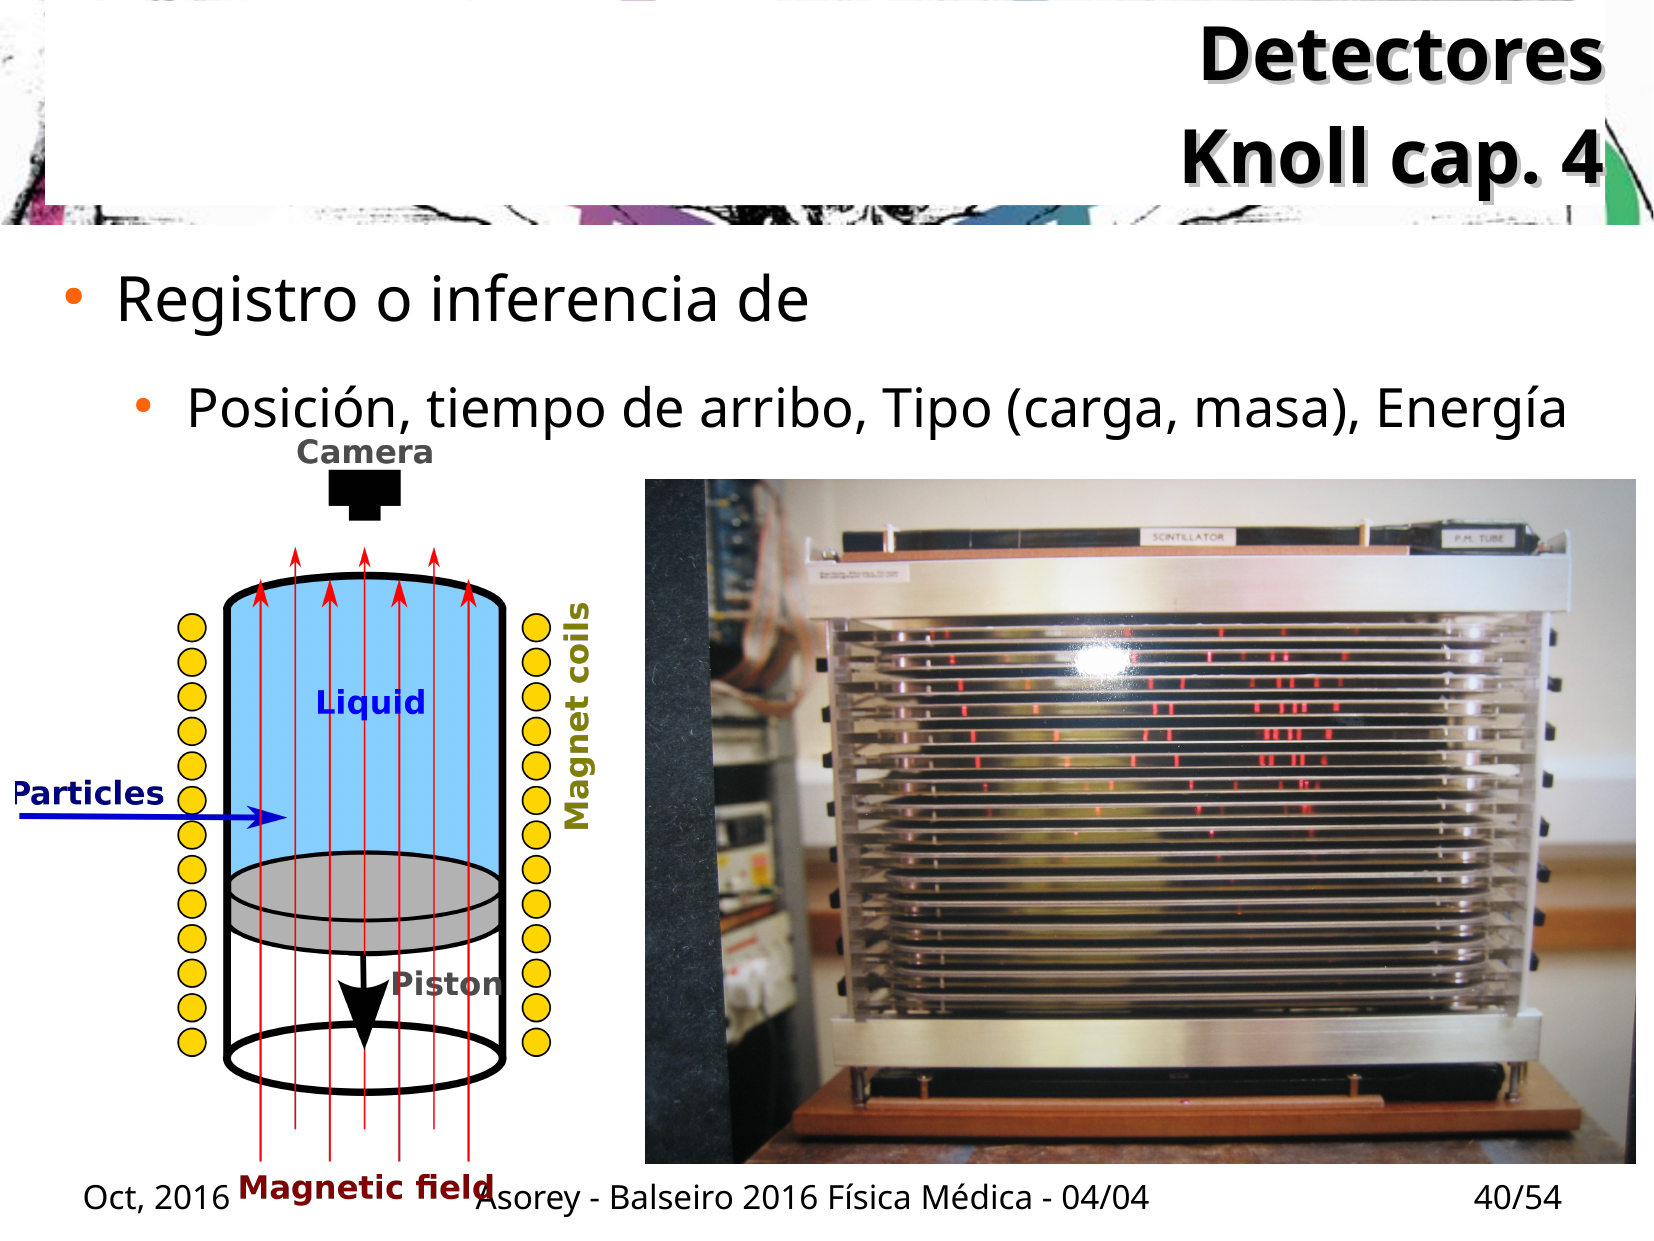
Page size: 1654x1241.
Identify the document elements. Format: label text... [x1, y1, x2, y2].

picture [15, 434, 598, 1209]
picture [645, 479, 1636, 1164]
title Detectores Knoll cap. 4 [45, 11, 1606, 195]
picture [0, 0, 1654, 225]
list Registro o inferencia de Posición, tiempo de arribo, Tipo (carga, masa), Energía [45, 255, 1606, 1156]
